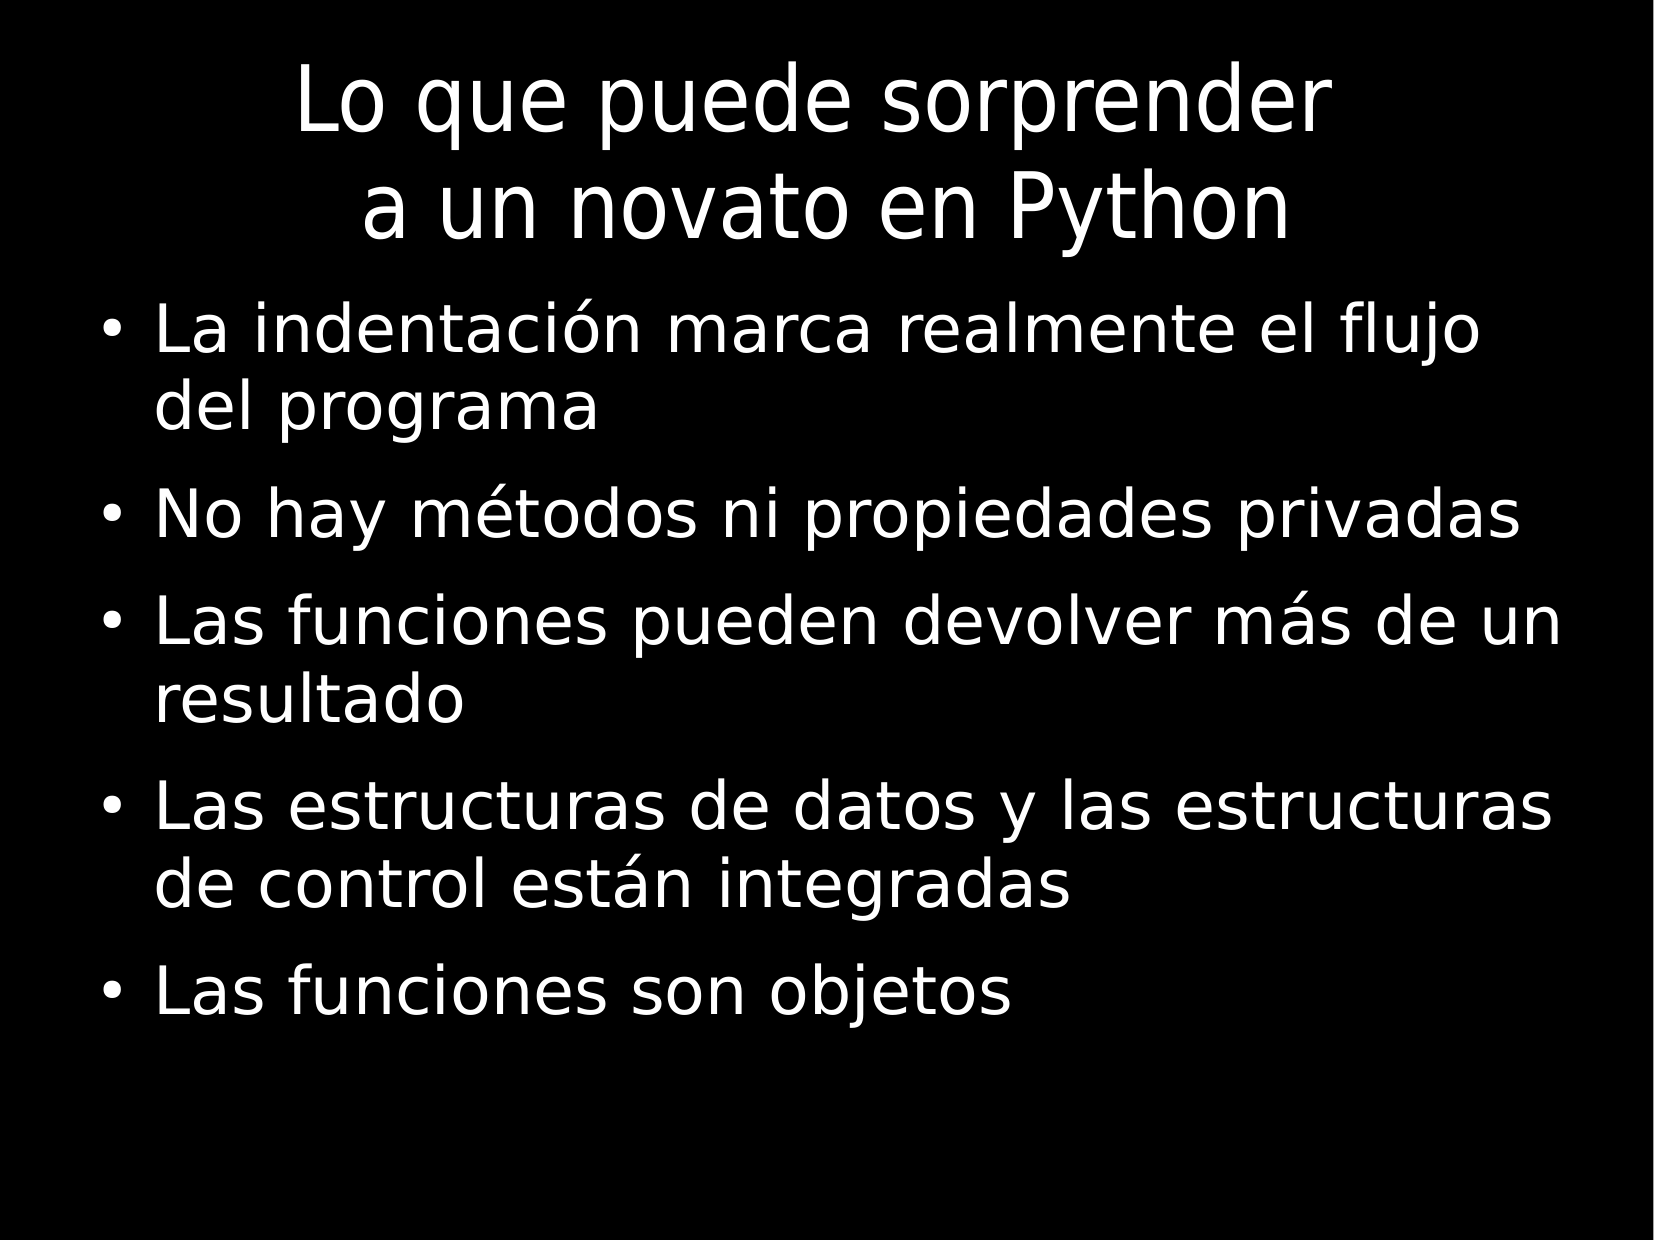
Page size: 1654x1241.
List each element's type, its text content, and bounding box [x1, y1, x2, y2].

list La indentación marca realmente el flujo del programa No hay métodos ni propiedades privadas Las funciones pueden devolver más de un resultado Las estructuras de datos y las estructuras de control están integradas Las funciones son objetos [82, 290, 1571, 1109]
title Lo que puede sorprender a un novato en Python [82, 45, 1571, 261]
